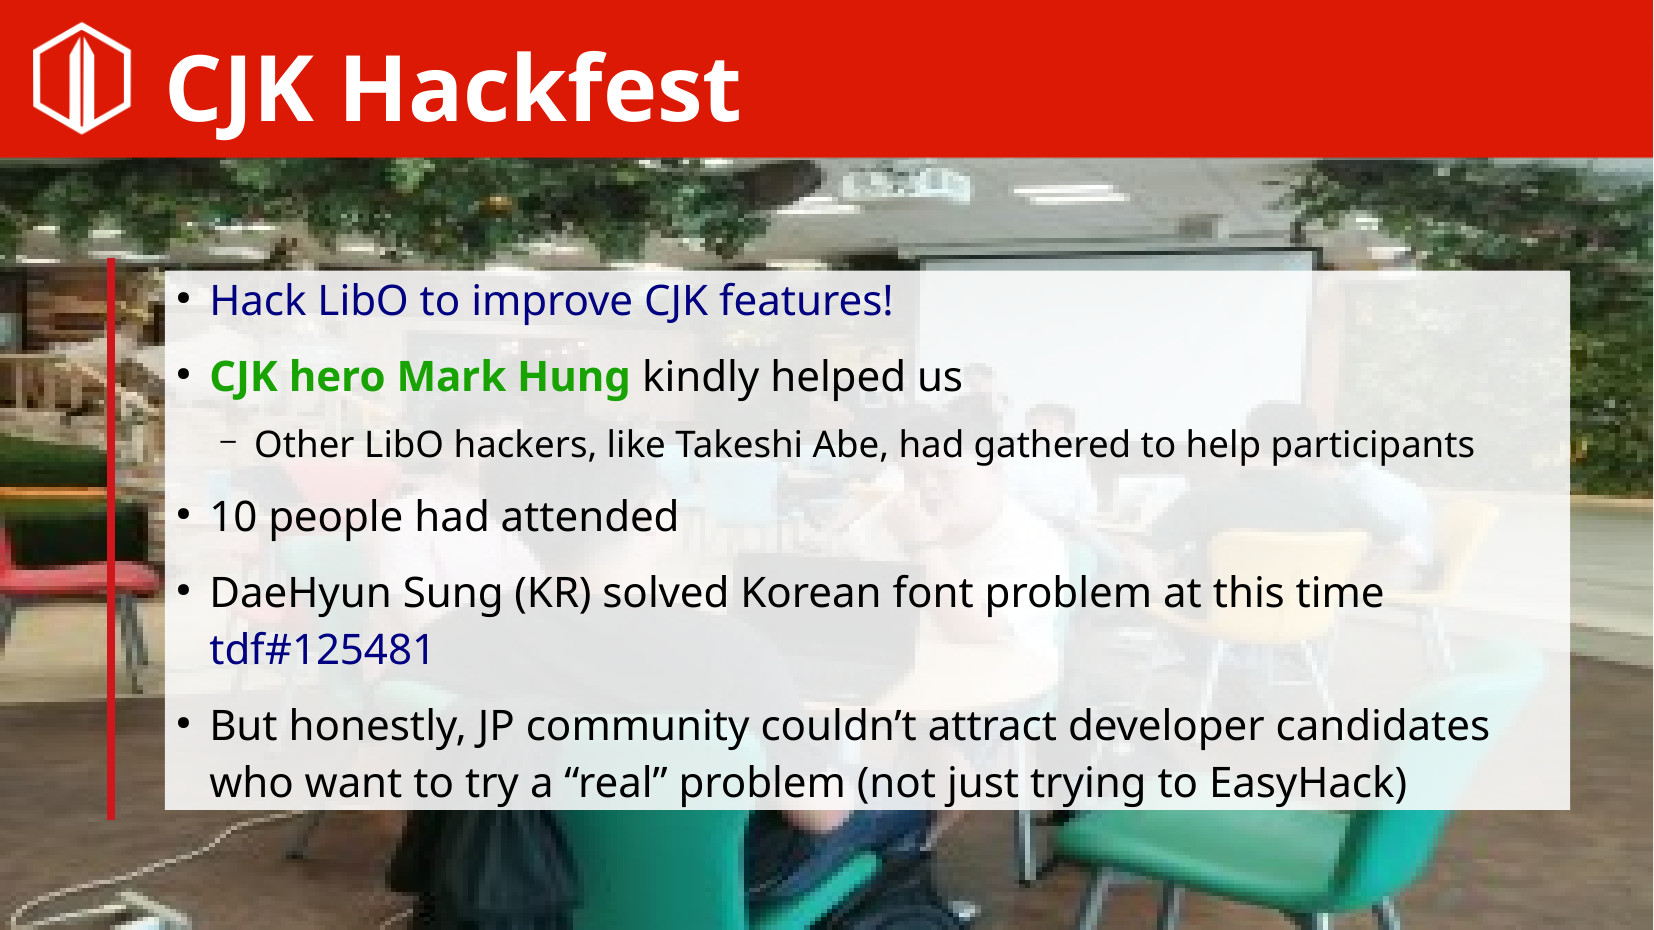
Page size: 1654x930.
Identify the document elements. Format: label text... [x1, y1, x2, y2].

picture [0, 0, 1654, 930]
list Hack LibO to improve CJK features! CJK hero Mark Hung kindly helped us Other LibO hackers, like Takeshi Abe, had gathered to help participants 10 people had attended DaeHyun Sung (KR) solved Korean font problem at this time tdf#125481 But honestly, JP community couldn’t attract developer candidates who want to try a “real” problem (not just trying to EasyHack) [164, 270, 1571, 810]
title CJK Hackfest [164, 30, 1571, 142]
